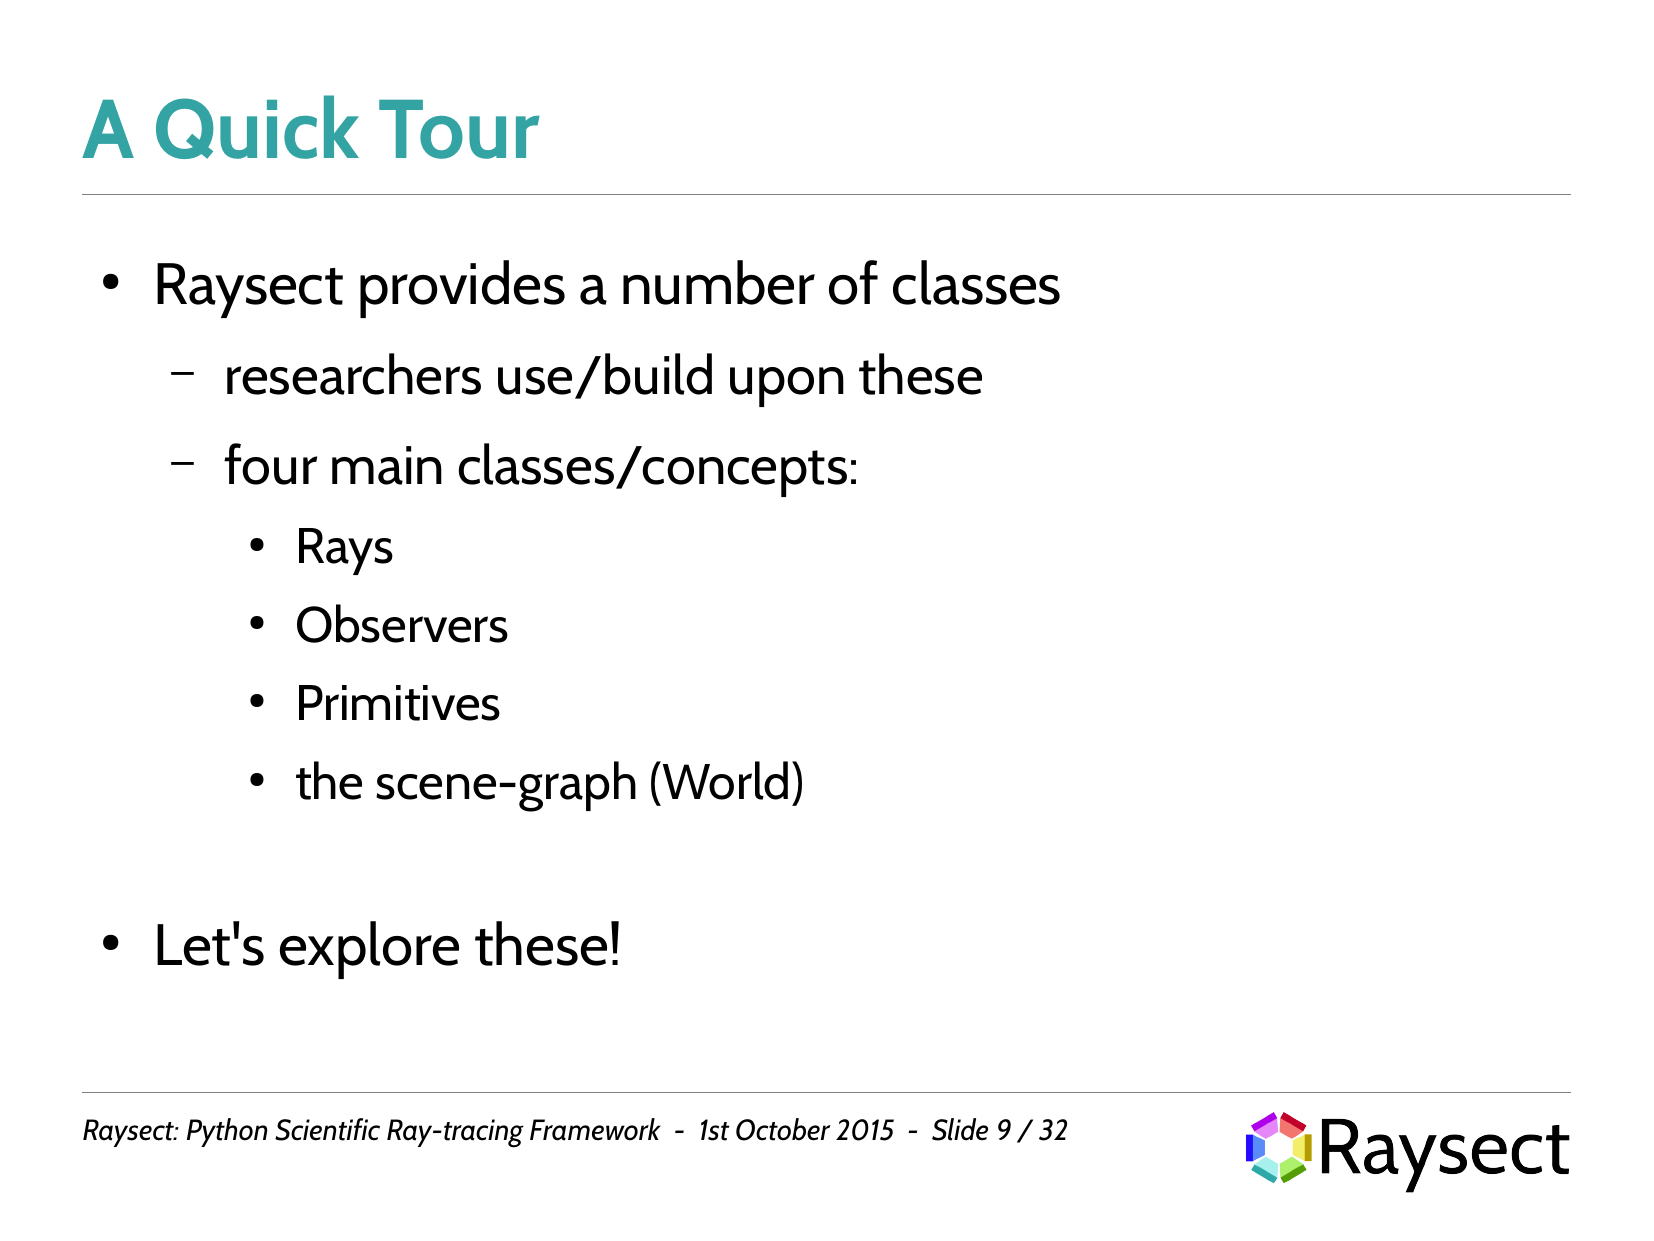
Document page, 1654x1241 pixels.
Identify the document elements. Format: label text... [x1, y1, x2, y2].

title A Quick Tour [82, 70, 1571, 187]
list Raysect provides a number of classes researchers use/build upon these four main classes/concepts: Rays Observers Primitives the scene-graph (World) Let's explore these! [82, 248, 1571, 1063]
picture [1242, 1108, 1573, 1196]
